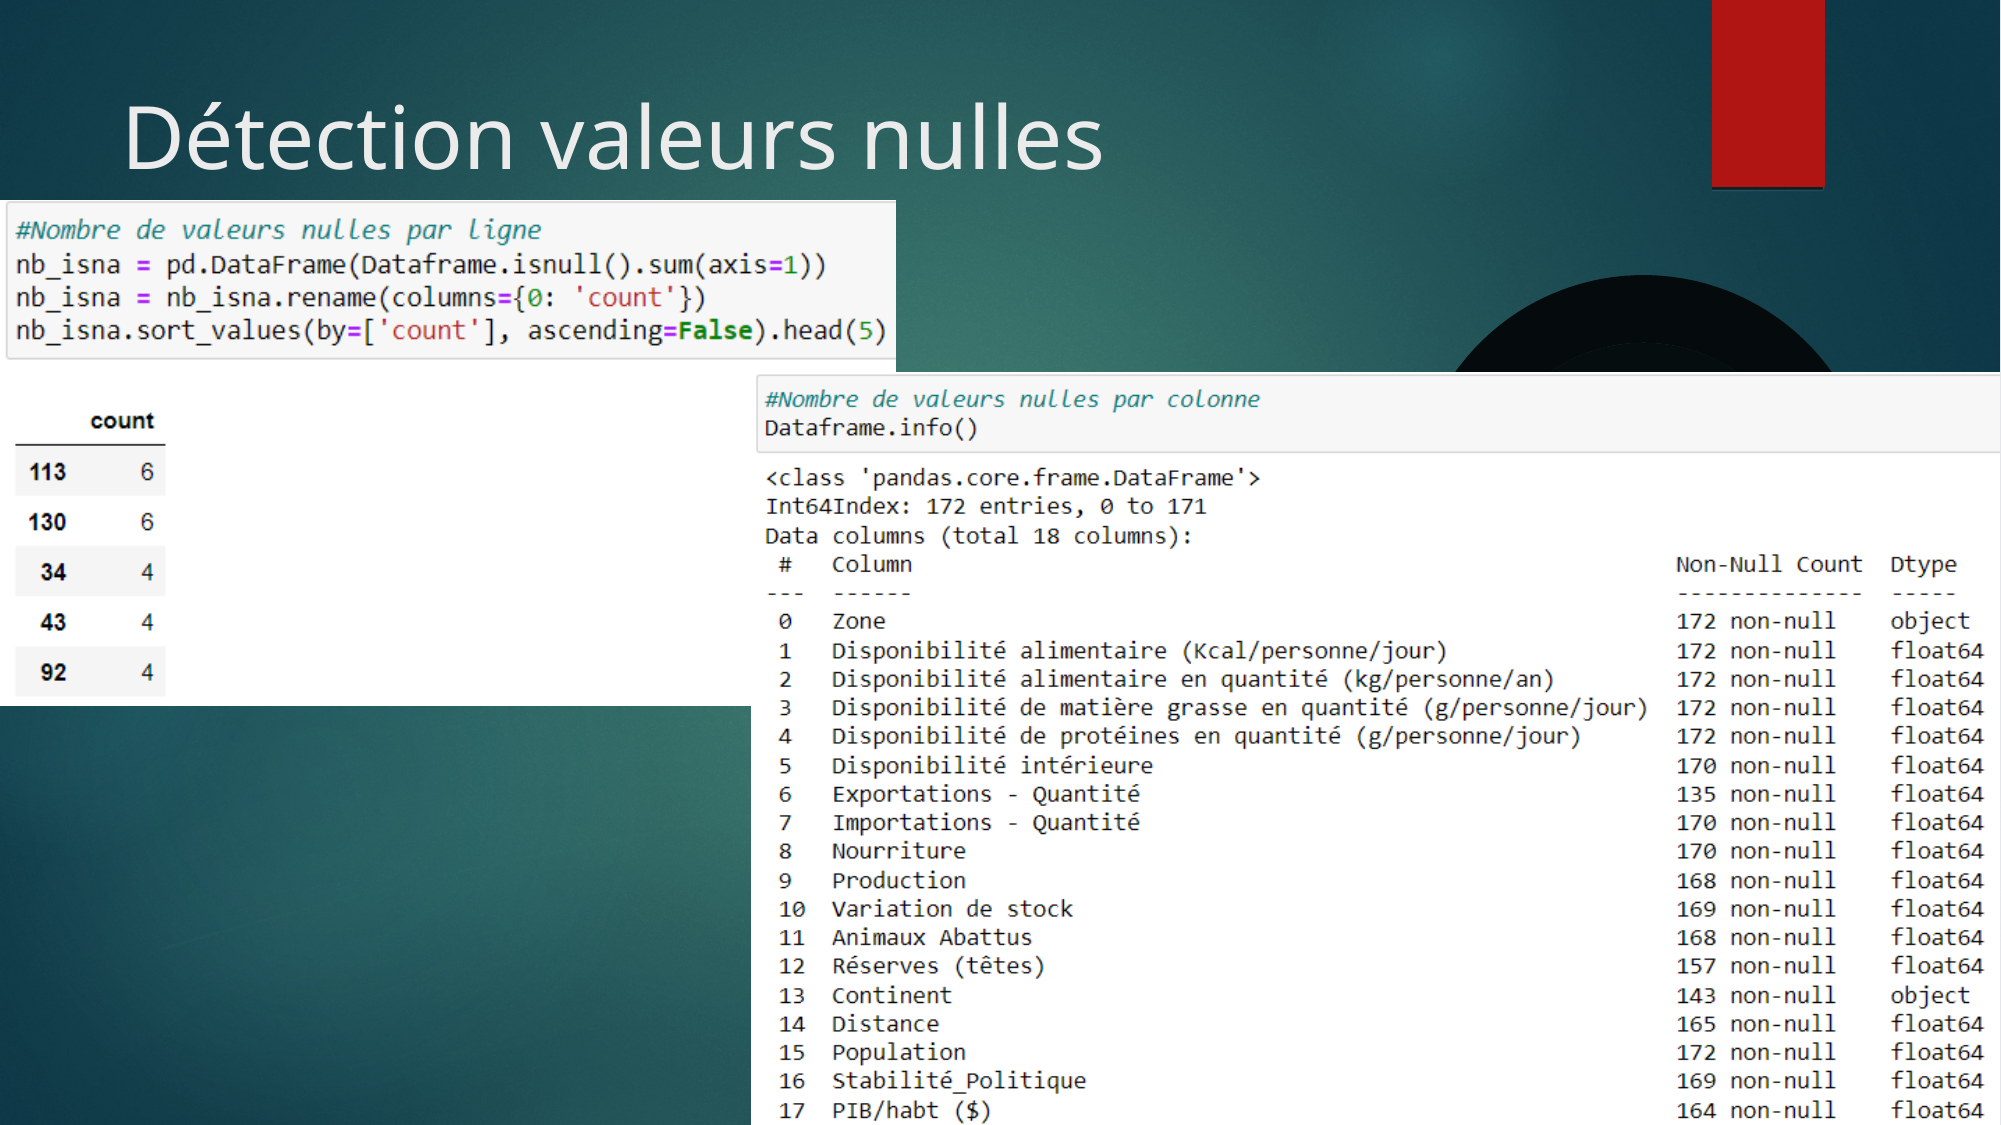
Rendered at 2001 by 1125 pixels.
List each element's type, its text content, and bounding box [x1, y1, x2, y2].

title Détection valeurs nulles [106, 74, 1649, 305]
picture [0, 200, 2000, 1125]
